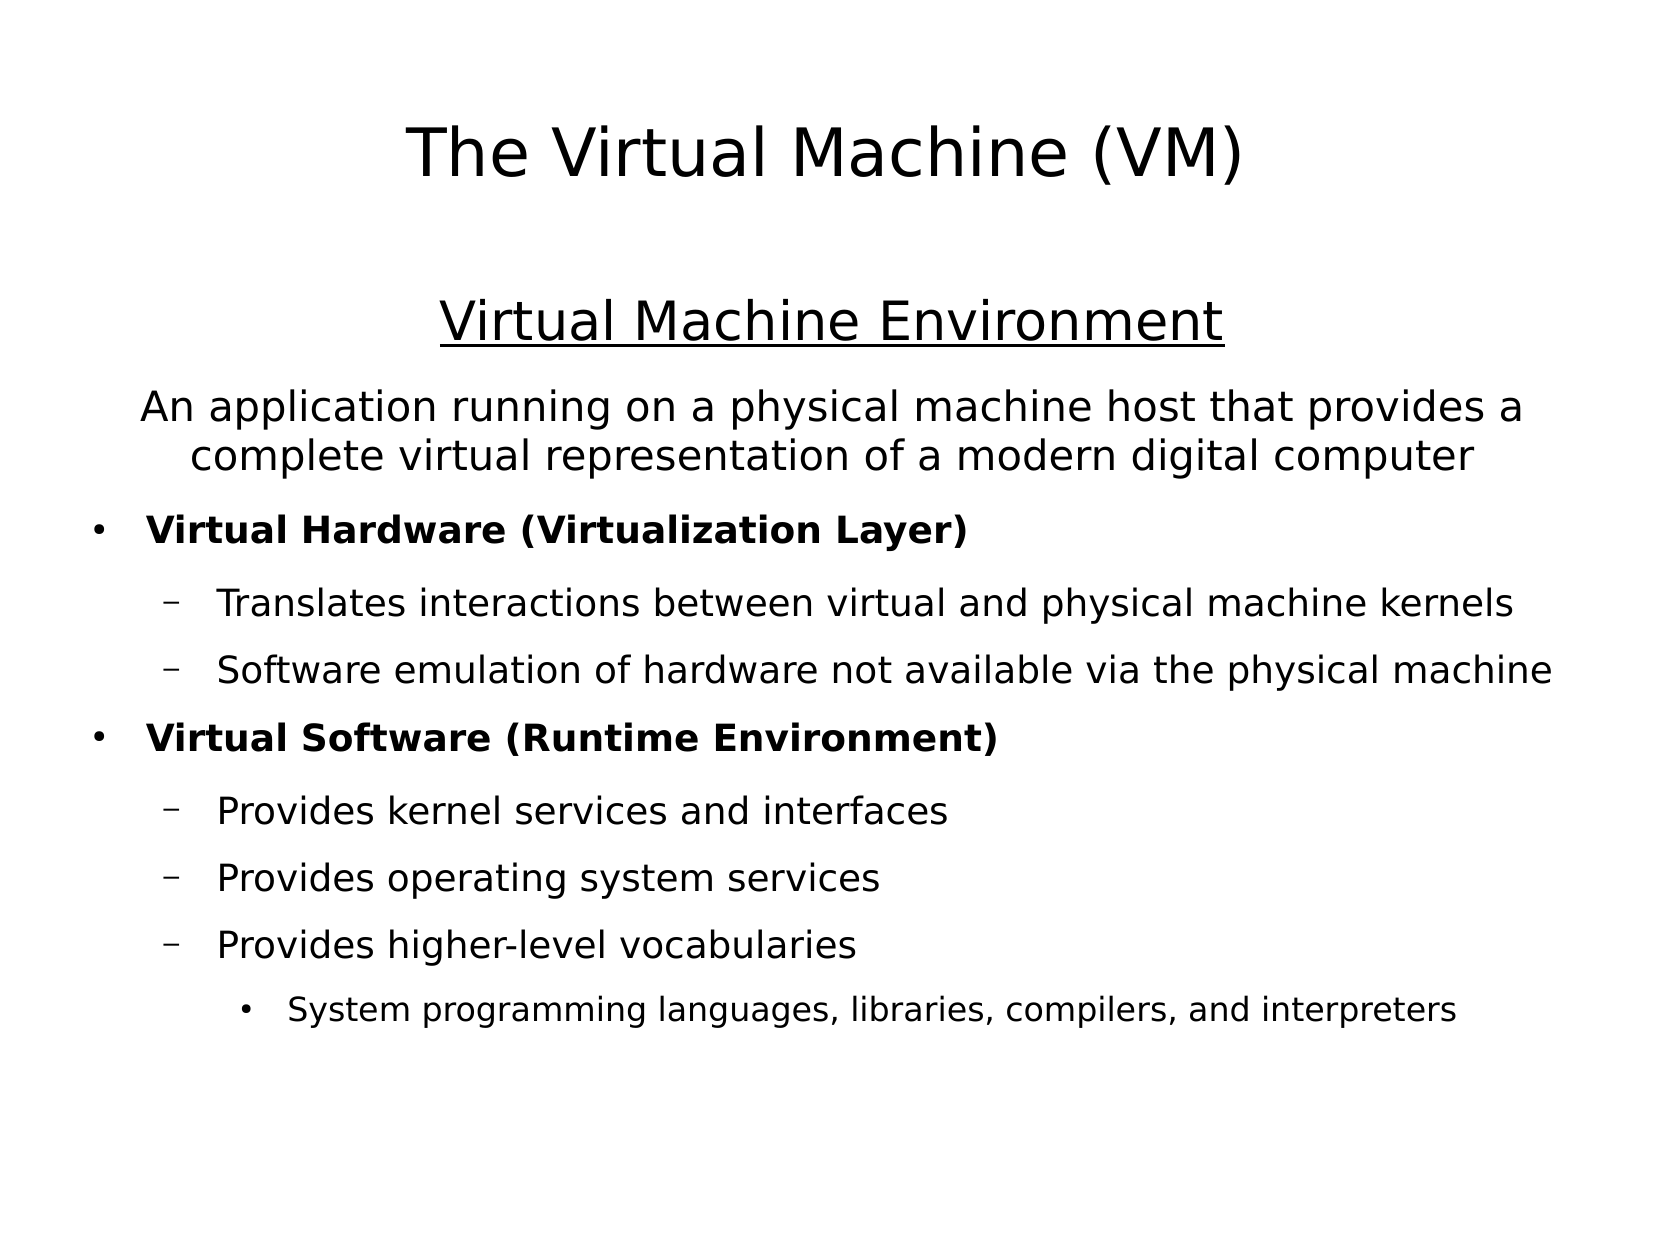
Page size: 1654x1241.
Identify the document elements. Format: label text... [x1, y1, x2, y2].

title The Virtual Machine (VM) [82, 49, 1571, 257]
list Virtual Machine Environment An application running on a physical machine host that provides a complete virtual representation of a modern digital computer Virtual Hardware (Virtualization Layer) Translates interactions between virtual and physical machine kernels Software emulation of hardware not available via the physical machine Virtual Software (Runtime Environment) Provides kernel services and interfaces Provides operating system services Provides higher-level vocabularies System programming languages, libraries, compilers, and interpreters [75, 290, 1591, 1201]
